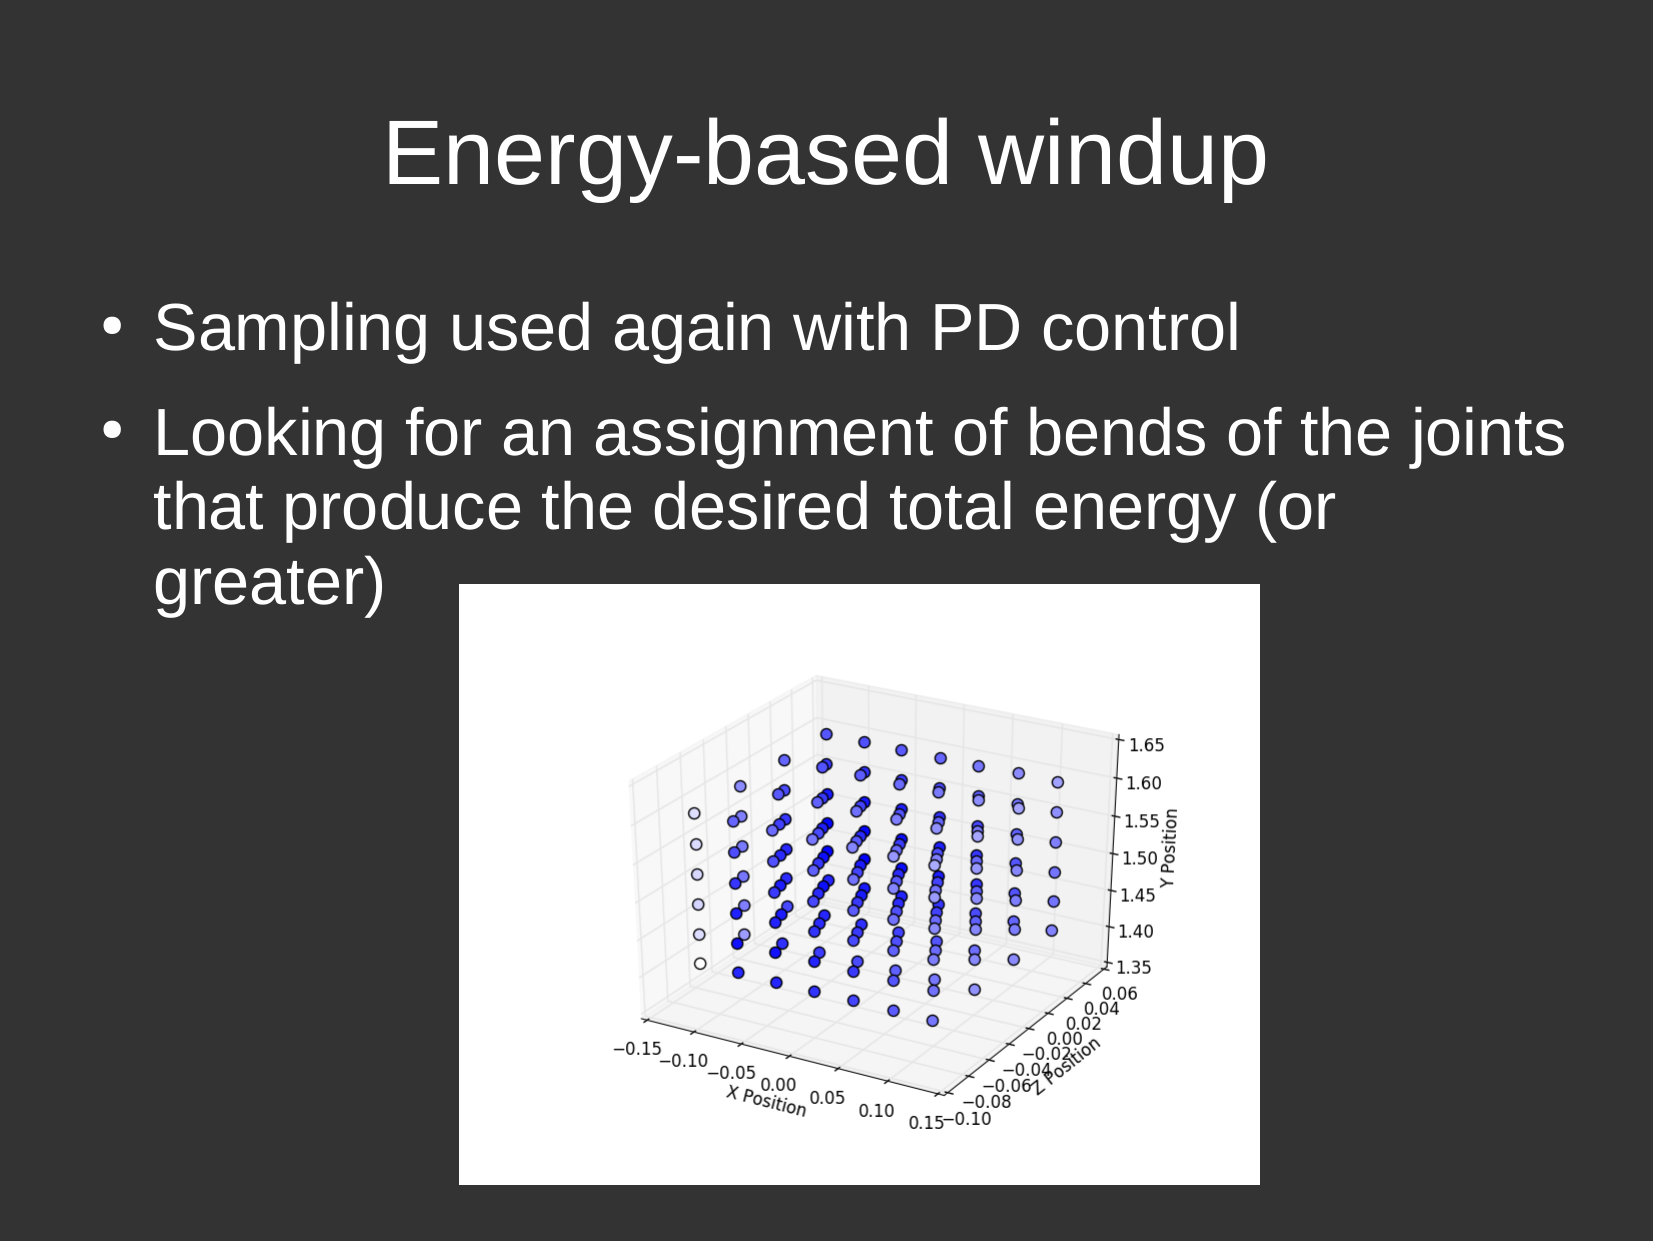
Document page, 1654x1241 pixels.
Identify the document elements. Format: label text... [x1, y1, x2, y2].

picture [459, 584, 1260, 1186]
title Energy-based windup [82, 49, 1571, 257]
list Sampling used again with PD control Looking for an assignment of bends of the joints that produce the desired total energy (or greater) [82, 290, 1571, 1109]
